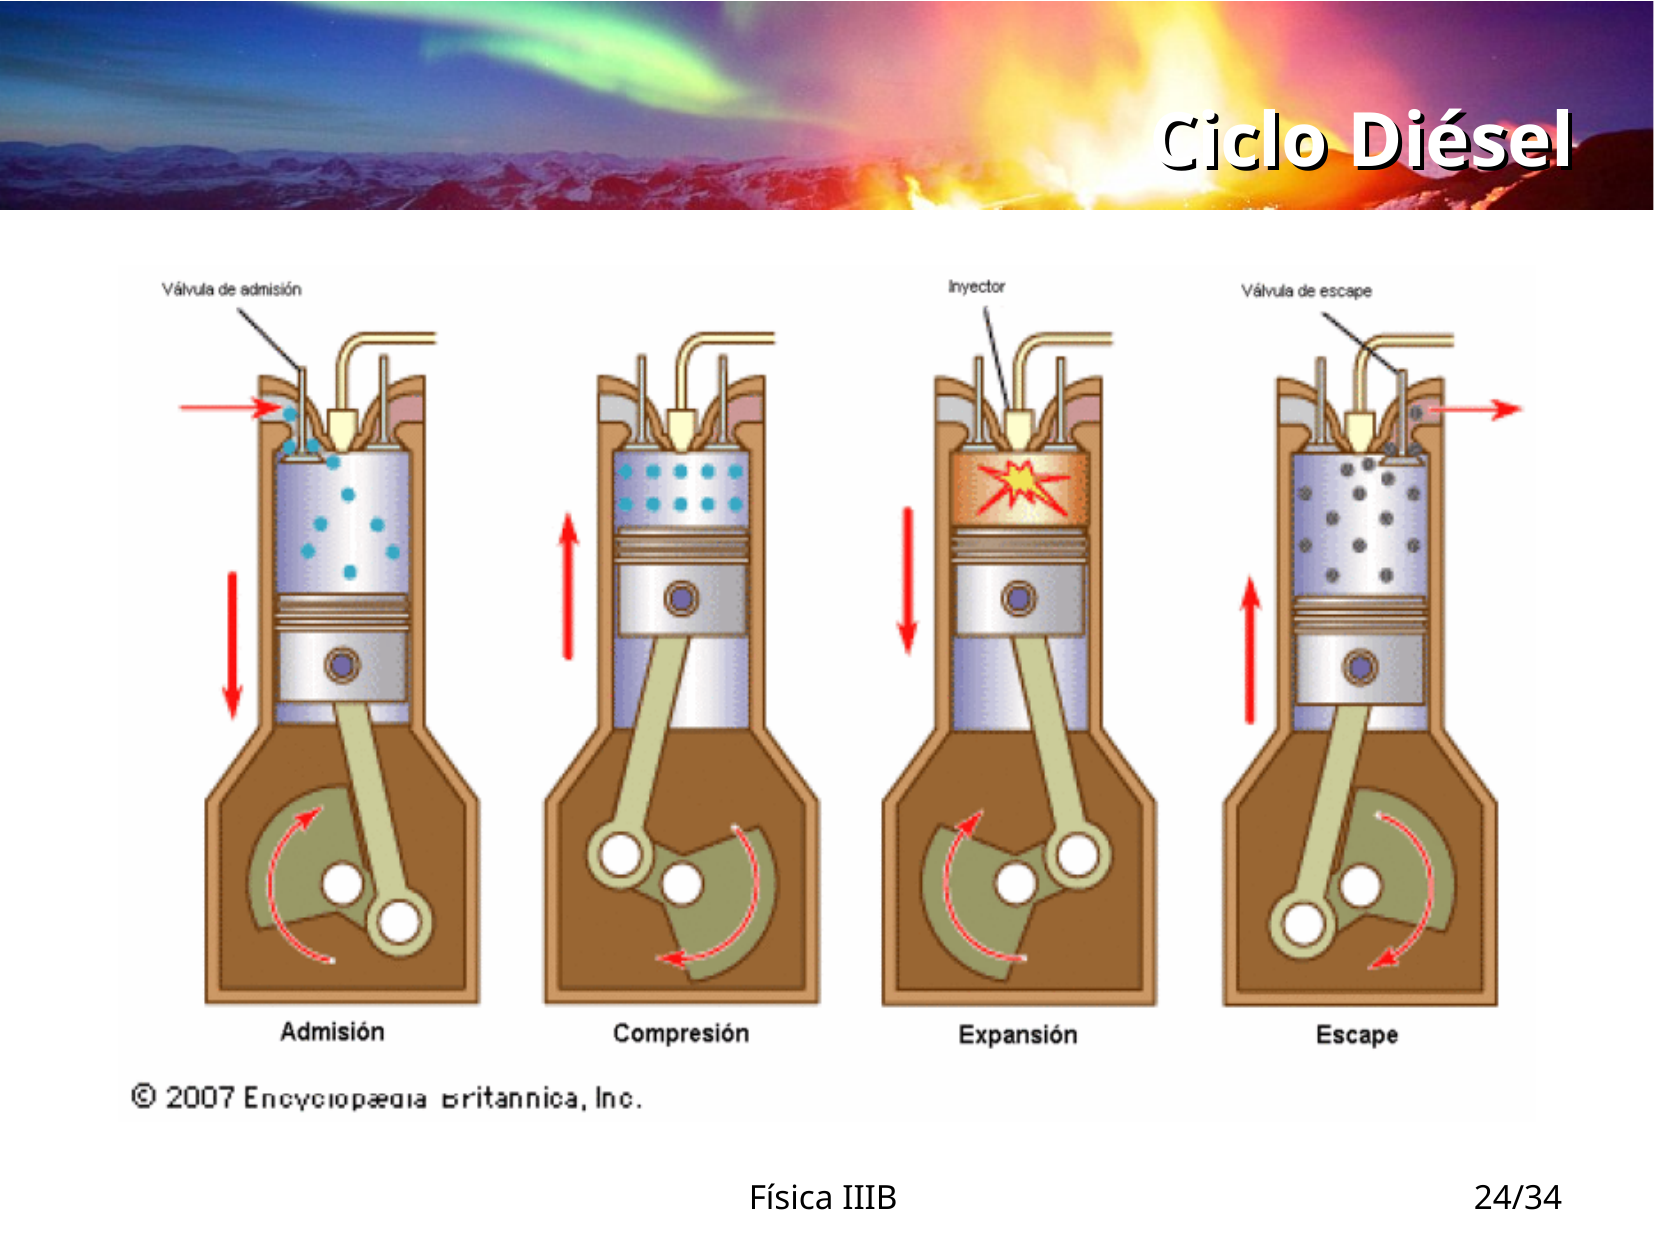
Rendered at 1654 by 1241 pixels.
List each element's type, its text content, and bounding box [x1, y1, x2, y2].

picture [0, 1, 1654, 210]
picture [118, 265, 1536, 1123]
title Ciclo Diésel [86, 49, 1576, 226]
